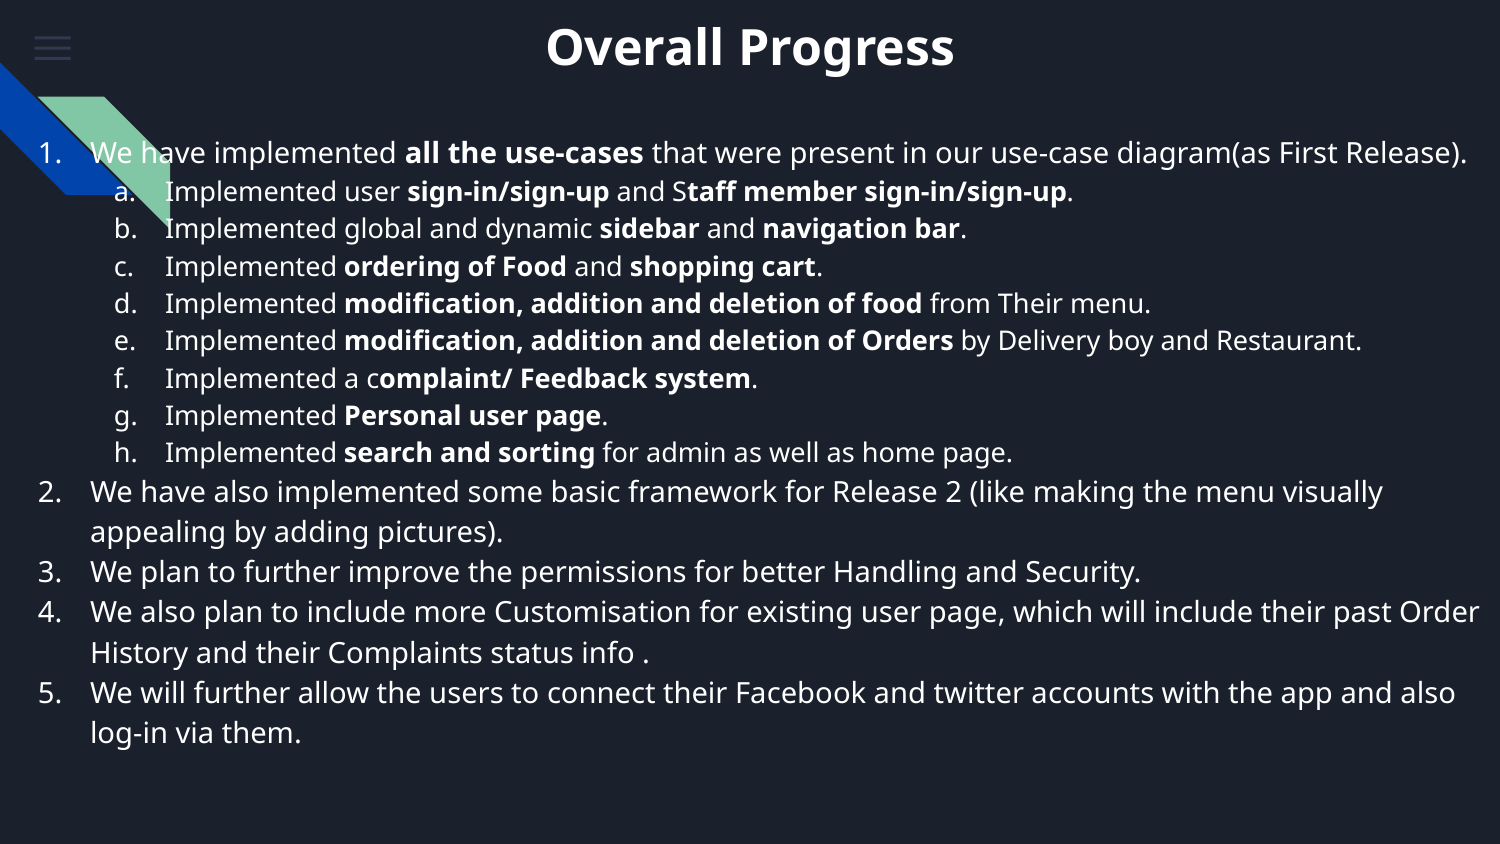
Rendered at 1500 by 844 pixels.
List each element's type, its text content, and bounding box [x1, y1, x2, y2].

list We have implemented all the use-cases that were present in our use-case diagram(as First Release). Implemented user sign-in/sign-up and Staff member sign-in/sign-up. Implemented global and dynamic sidebar and navigation bar. Implemented ordering of Food and shopping cart. Implemented modification, addition and deletion of food from Their menu. Implemented modification, addition and deletion of Orders by Delivery boy and Restaurant. Implemented a complaint/ Feedback system. Implemented Personal user page. Implemented search and sorting for admin as well as home page. We have also implemented some basic framework for Release 2 (like making the menu visually appealing by adding pictures). We plan to further improve the permissions for better Handling and Security. We also plan to include more Customisation for existing user page, which will include their past Order History and their Complaints status info . We will further allow the users to connect their Facebook and twitter accounts with the app and also log-in via them. [0, 150, 1500, 844]
title Overall Progress [0, 0, 1500, 150]
